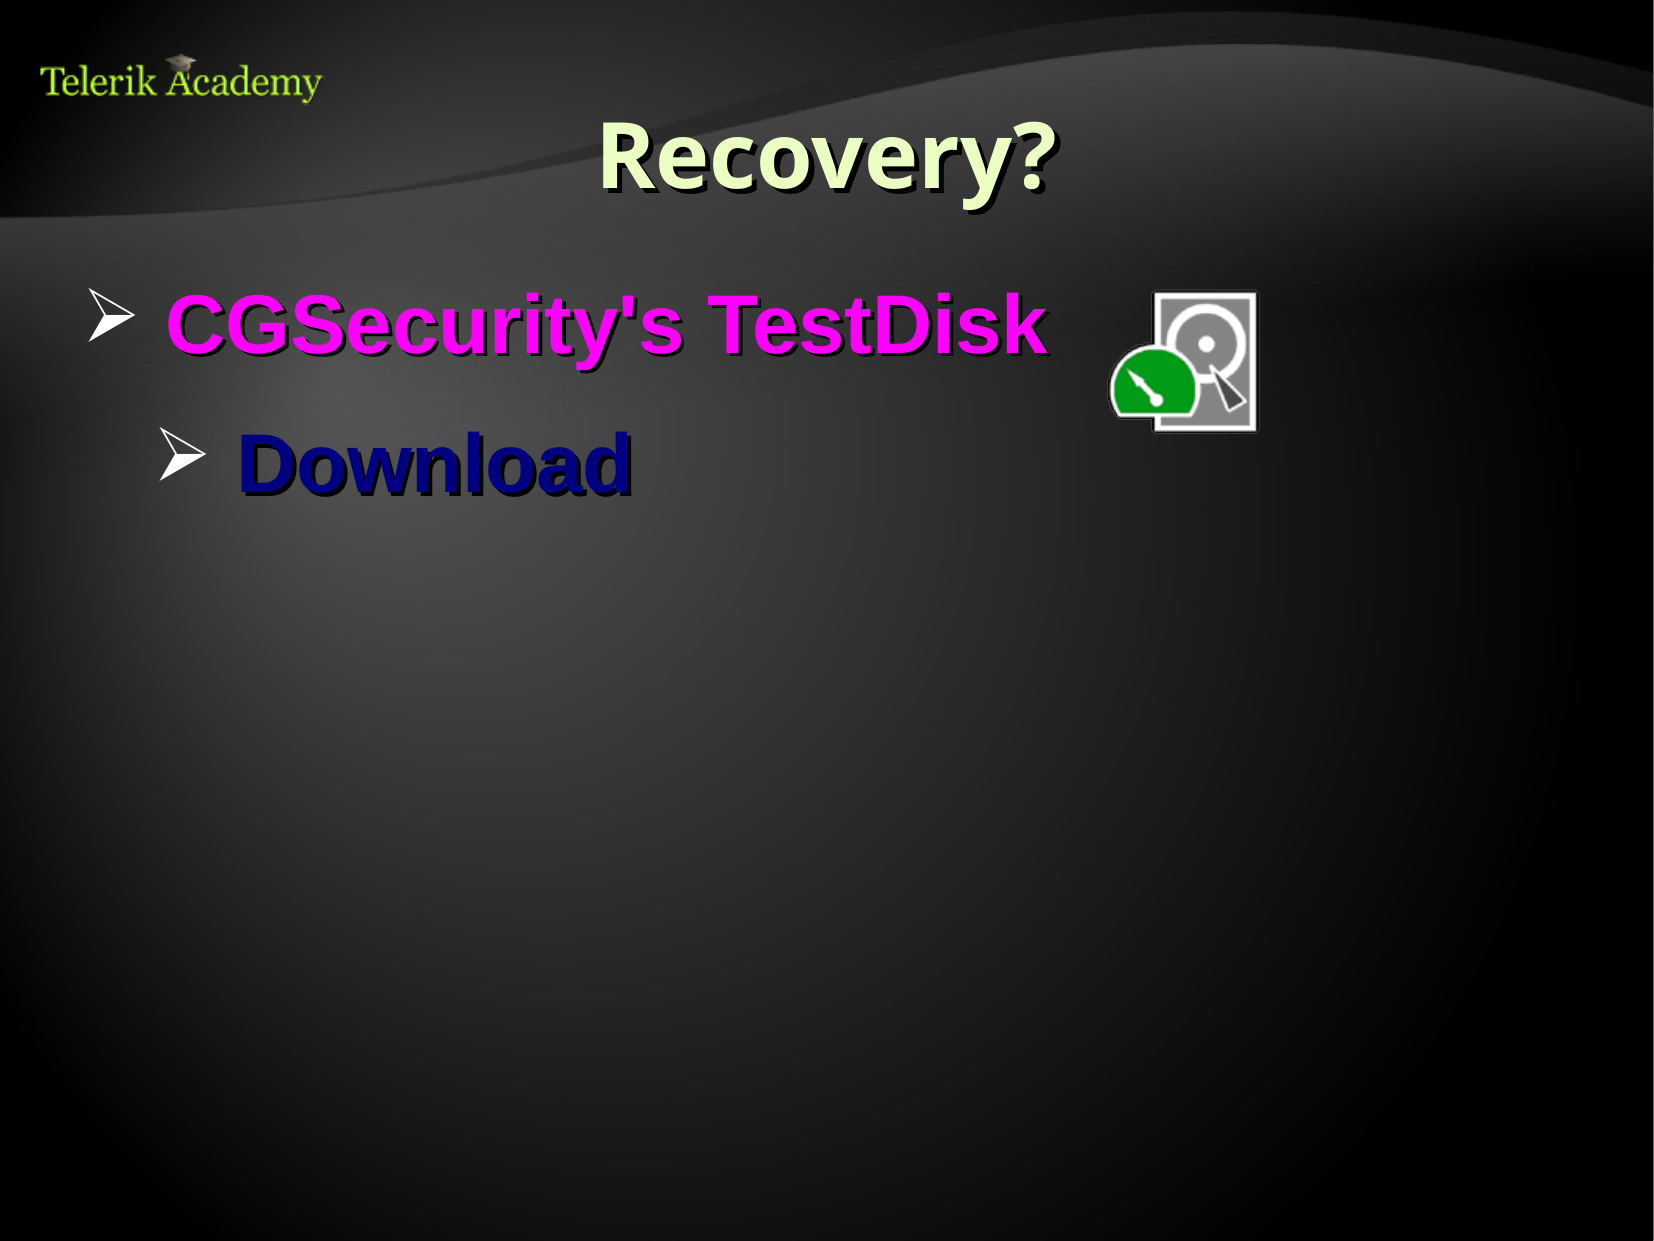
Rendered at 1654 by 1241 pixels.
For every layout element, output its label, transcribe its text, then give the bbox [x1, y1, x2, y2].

picture [0, 0, 1654, 1241]
title Recovery? [82, 49, 1571, 257]
subtitle CGSecurity's TestDisk Download [82, 254, 1538, 1046]
